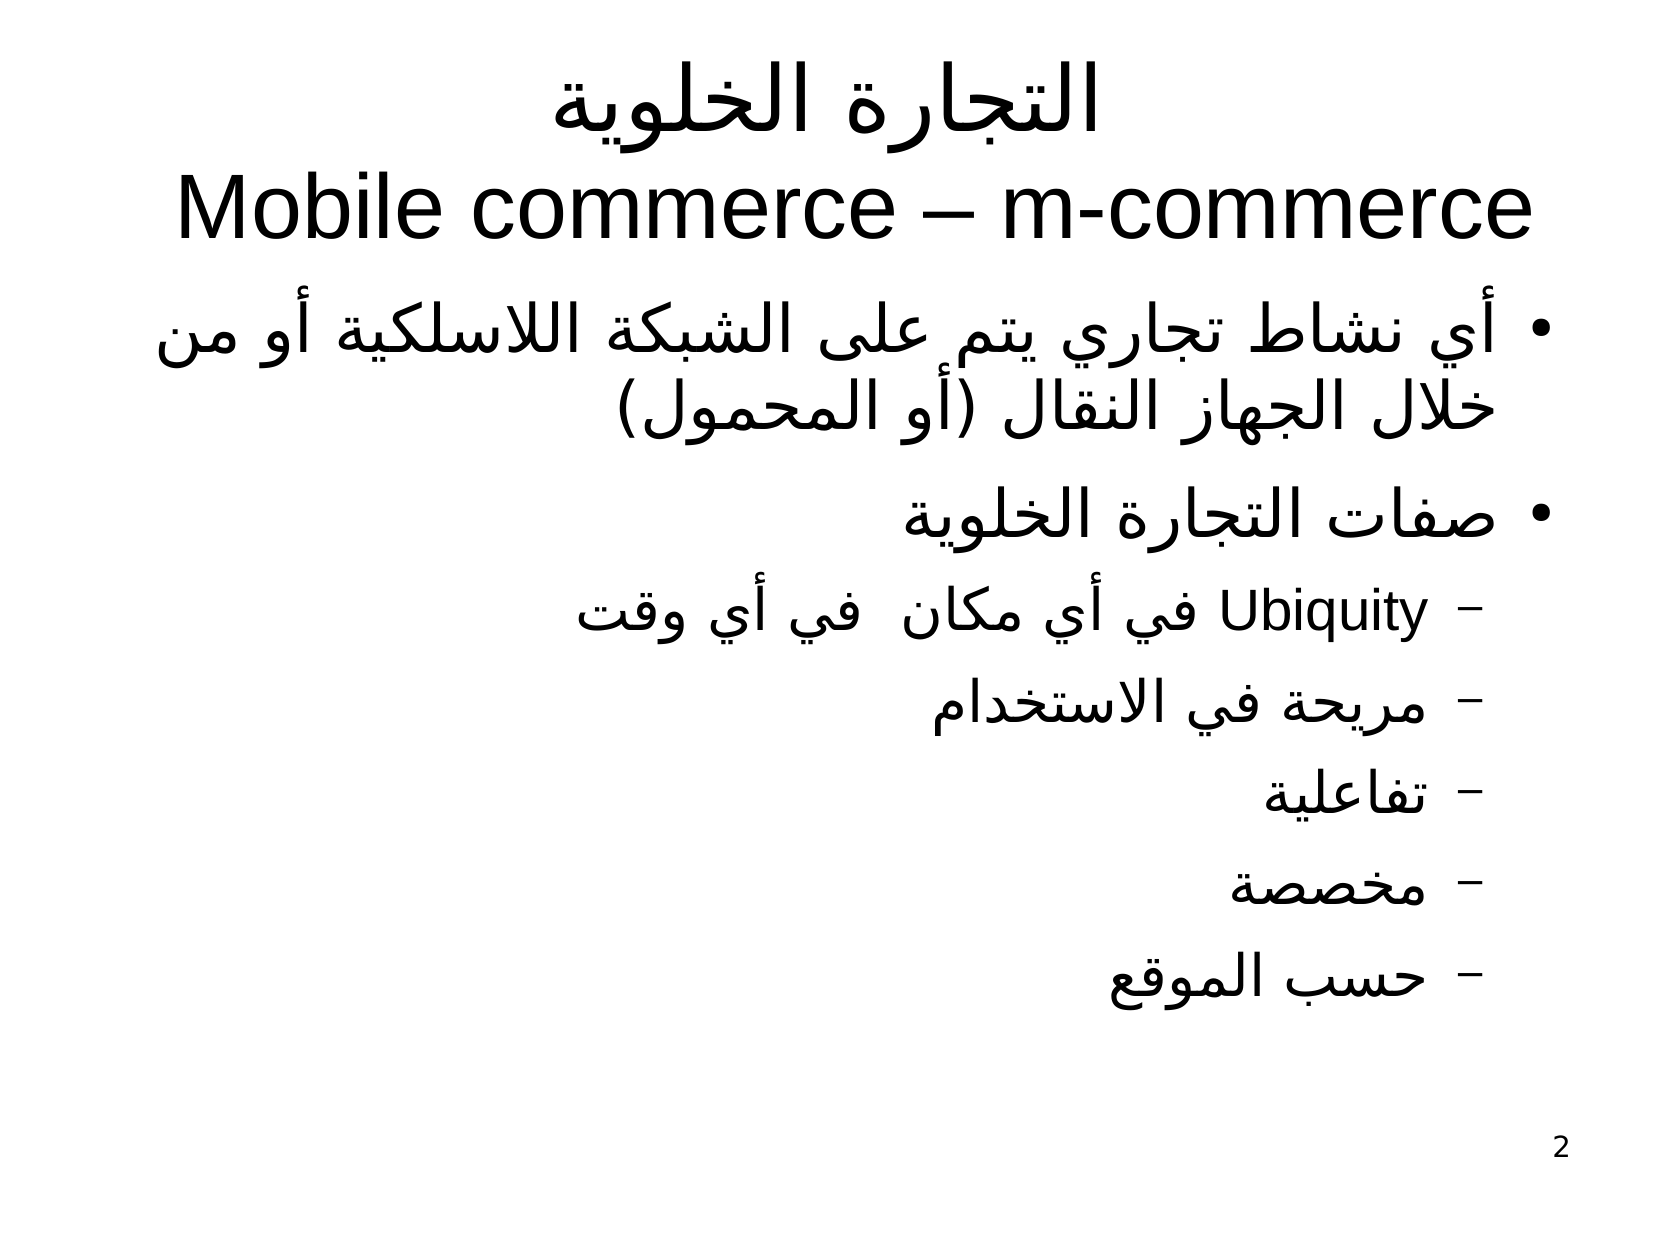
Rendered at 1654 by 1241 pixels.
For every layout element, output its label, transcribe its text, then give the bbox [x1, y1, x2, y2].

title التجارة الخلوية Mobile commerce – m-commerce [82, 41, 1571, 265]
list أي نشاط تجاري يتم على الشبكة اللاسلكية أو من خلال الجهاز النقال (أو المحمول) صفات التجارة الخلوية Ubiquity في أي مكان في أي وقت مريحة في الاستخدام تفاعلية مخصصة حسب الموقع [82, 290, 1571, 1099]
